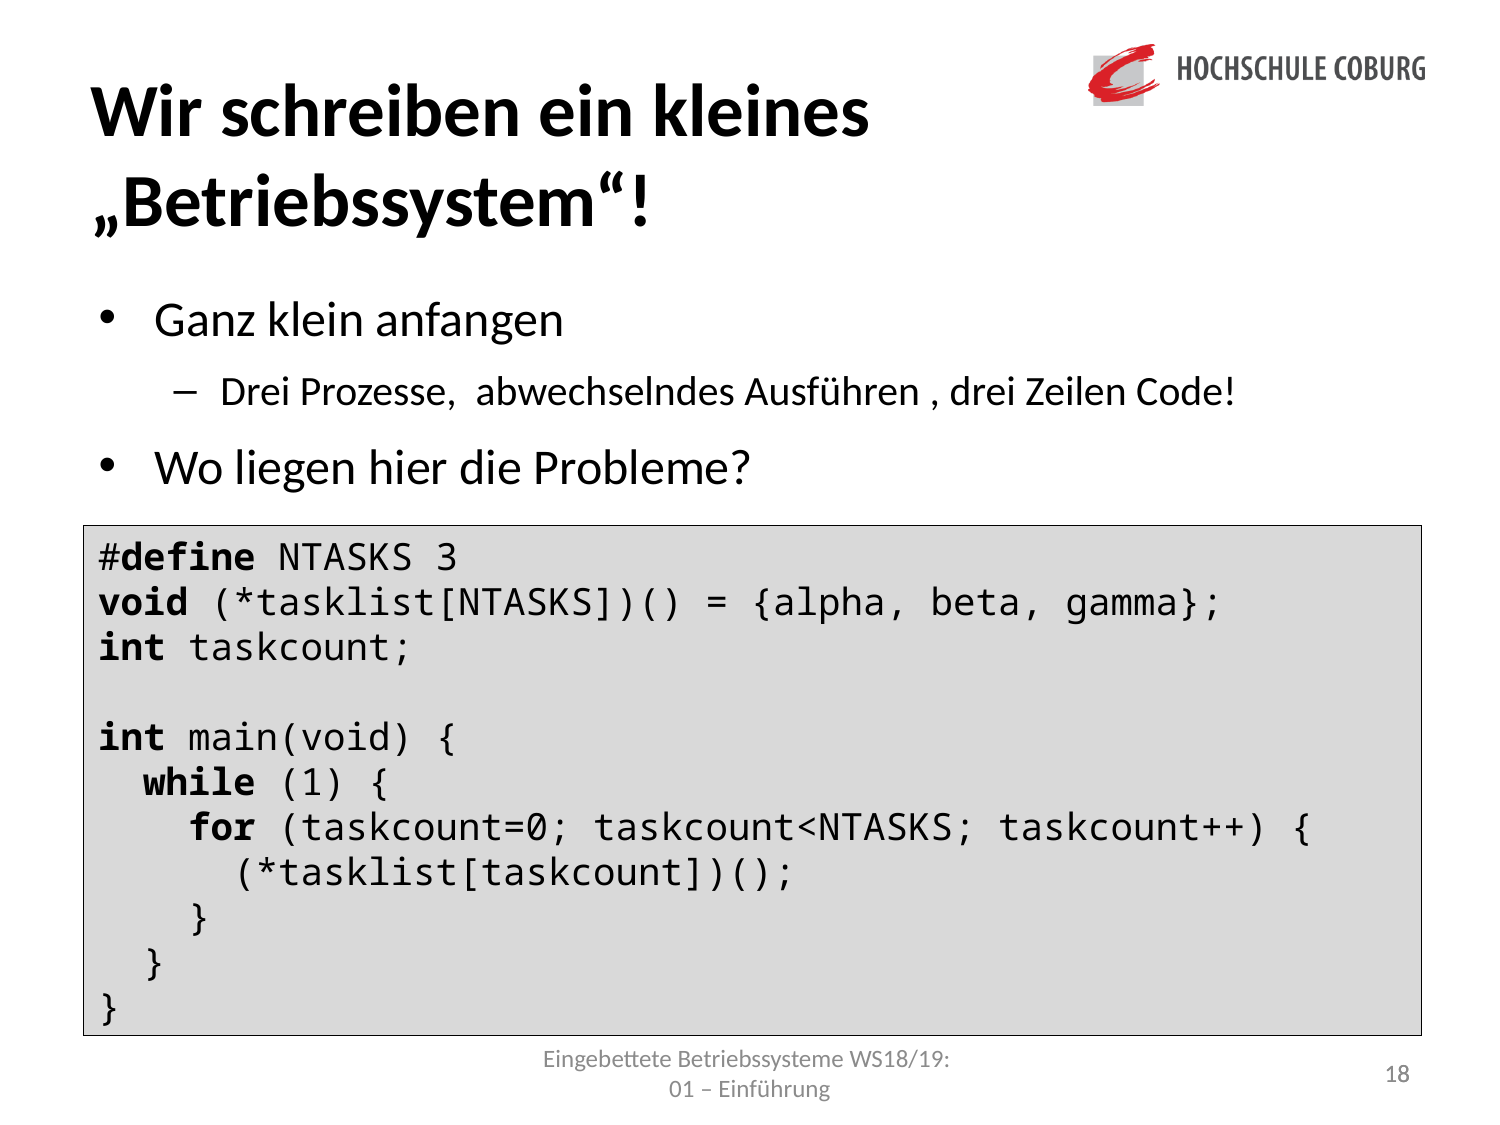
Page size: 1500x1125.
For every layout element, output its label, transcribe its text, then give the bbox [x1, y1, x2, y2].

picture [1088, 44, 1425, 106]
text_box Ganz klein anfangen Drei Prozesse, abwechselndes Ausführen , drei Zeilen Code! Wo liegen hier die Probleme? [83, 272, 1425, 515]
text_box #define NTASKS 3 void (*tasklist[NTASKS])() = {alpha, beta, gamma}; int taskcount; int main(void) { while (1) { for (taskcount=0; taskcount<NTASKS; taskcount++) { (*tasklist[taskcount])(); } } } [83, 525, 1422, 1036]
slide_number <number> [1074, 1042, 1425, 1103]
title Wir schreiben ein kleines „Betriebssystem“! [75, 45, 1425, 259]
